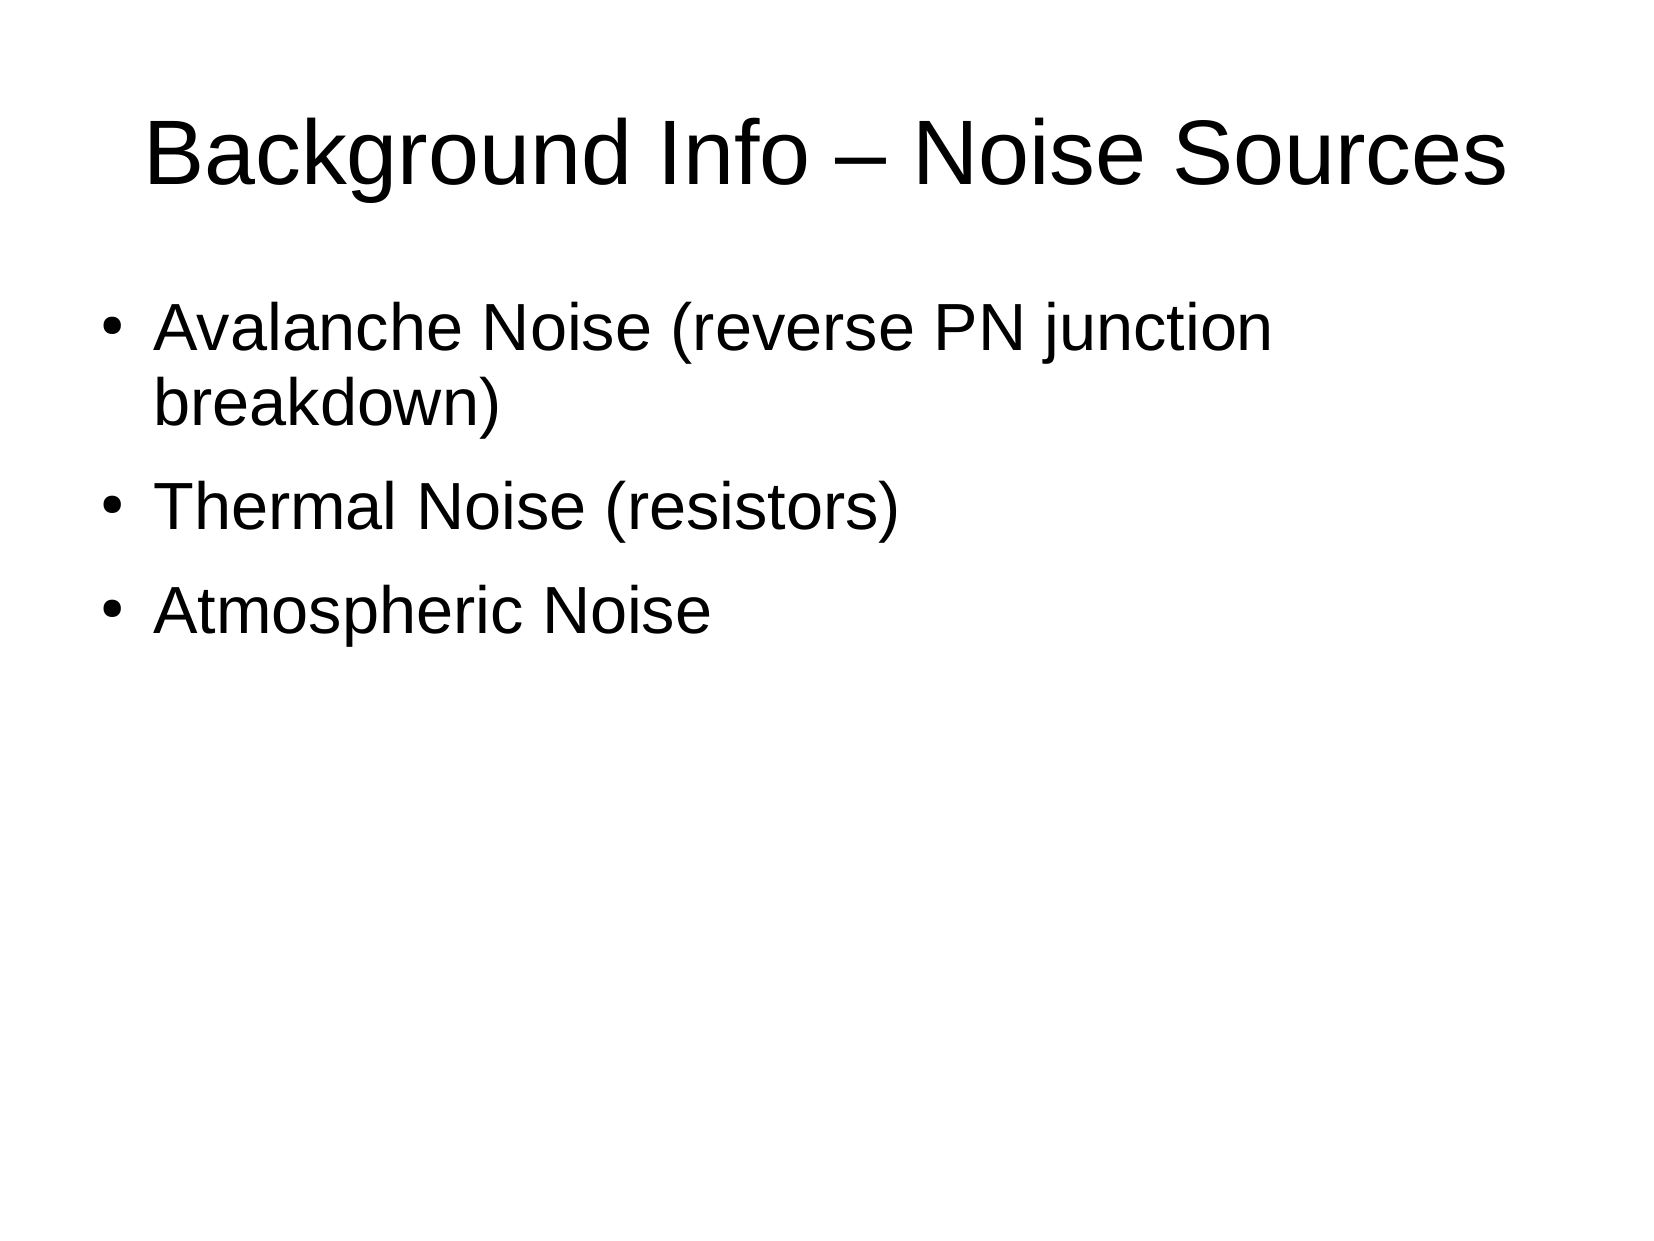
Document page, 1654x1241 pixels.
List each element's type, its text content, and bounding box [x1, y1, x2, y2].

title Background Info – Noise Sources [82, 49, 1571, 257]
list Avalanche Noise (reverse PN junction breakdown) Thermal Noise (resistors) Atmospheric Noise [82, 290, 1571, 1010]
